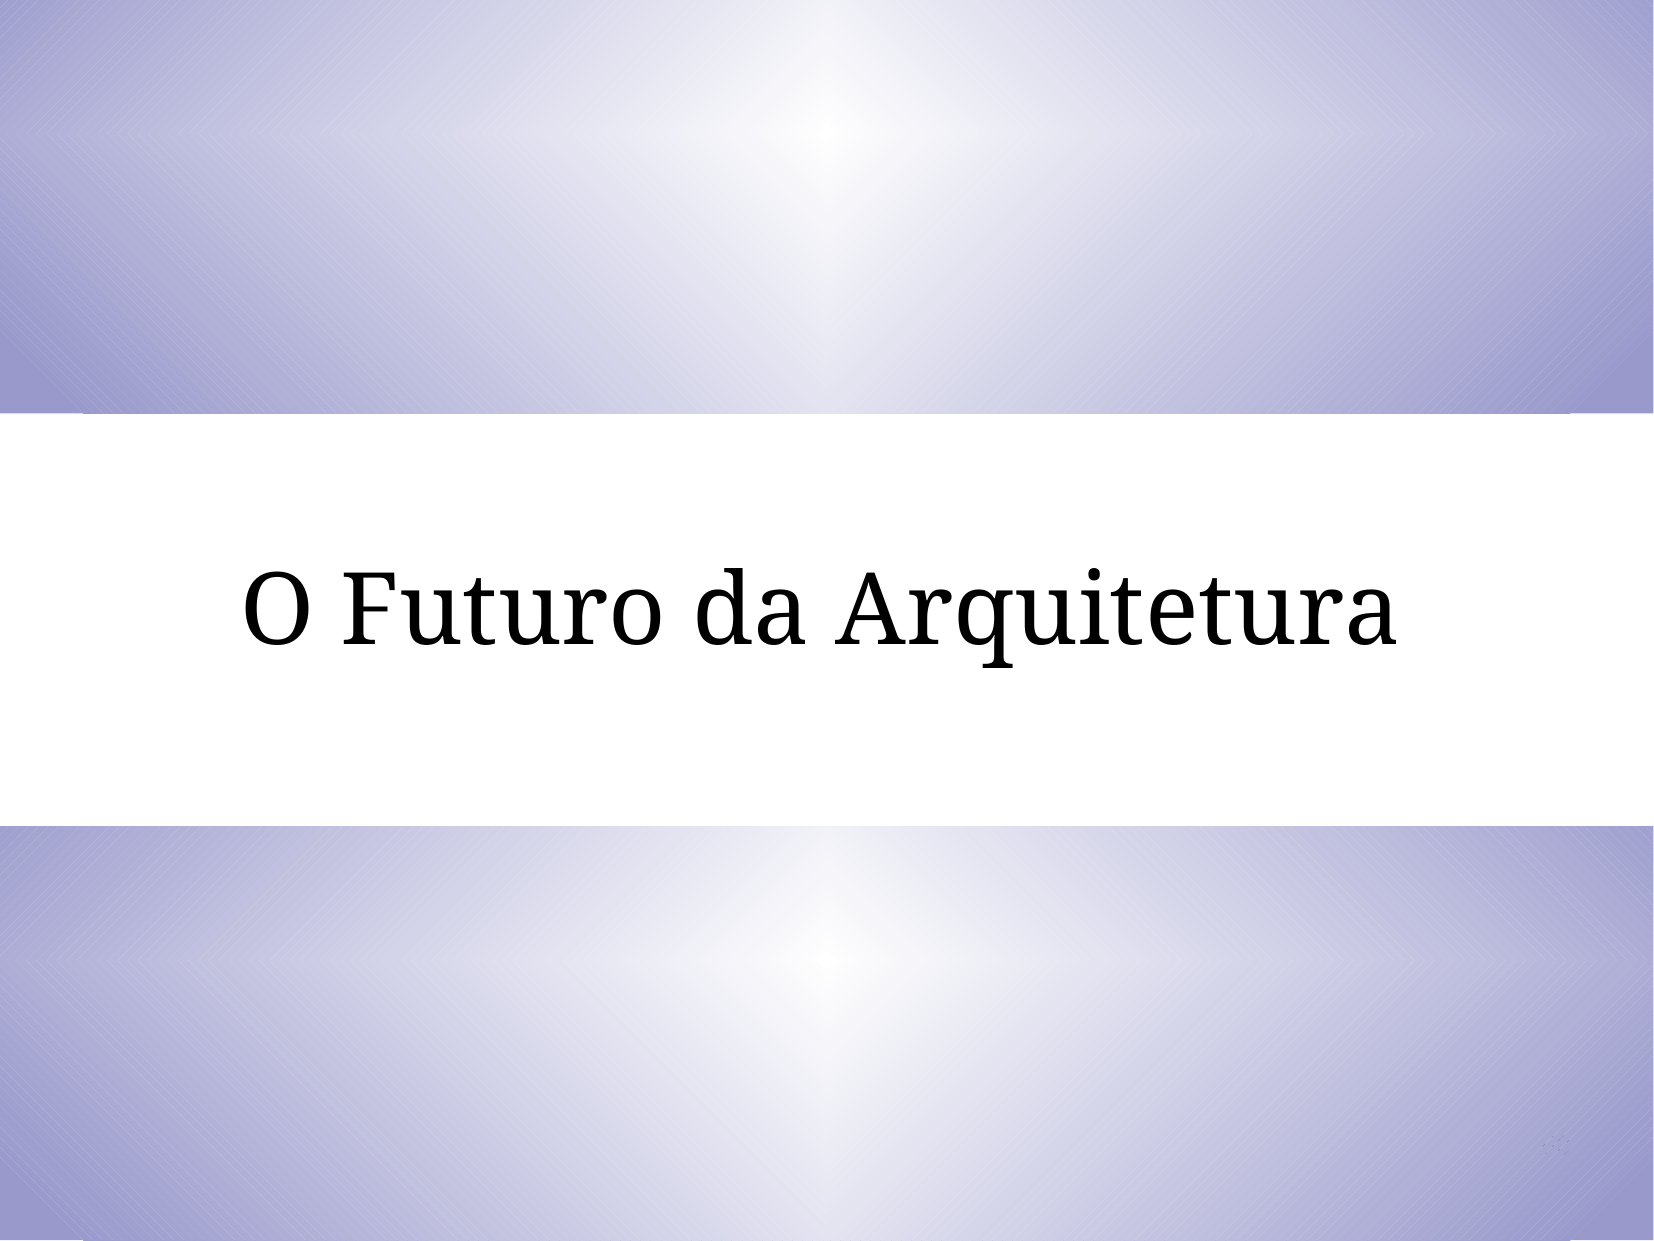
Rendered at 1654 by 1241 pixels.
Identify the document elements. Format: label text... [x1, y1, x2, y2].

title O Futuro da Arquitetura [76, 501, 1565, 710]
